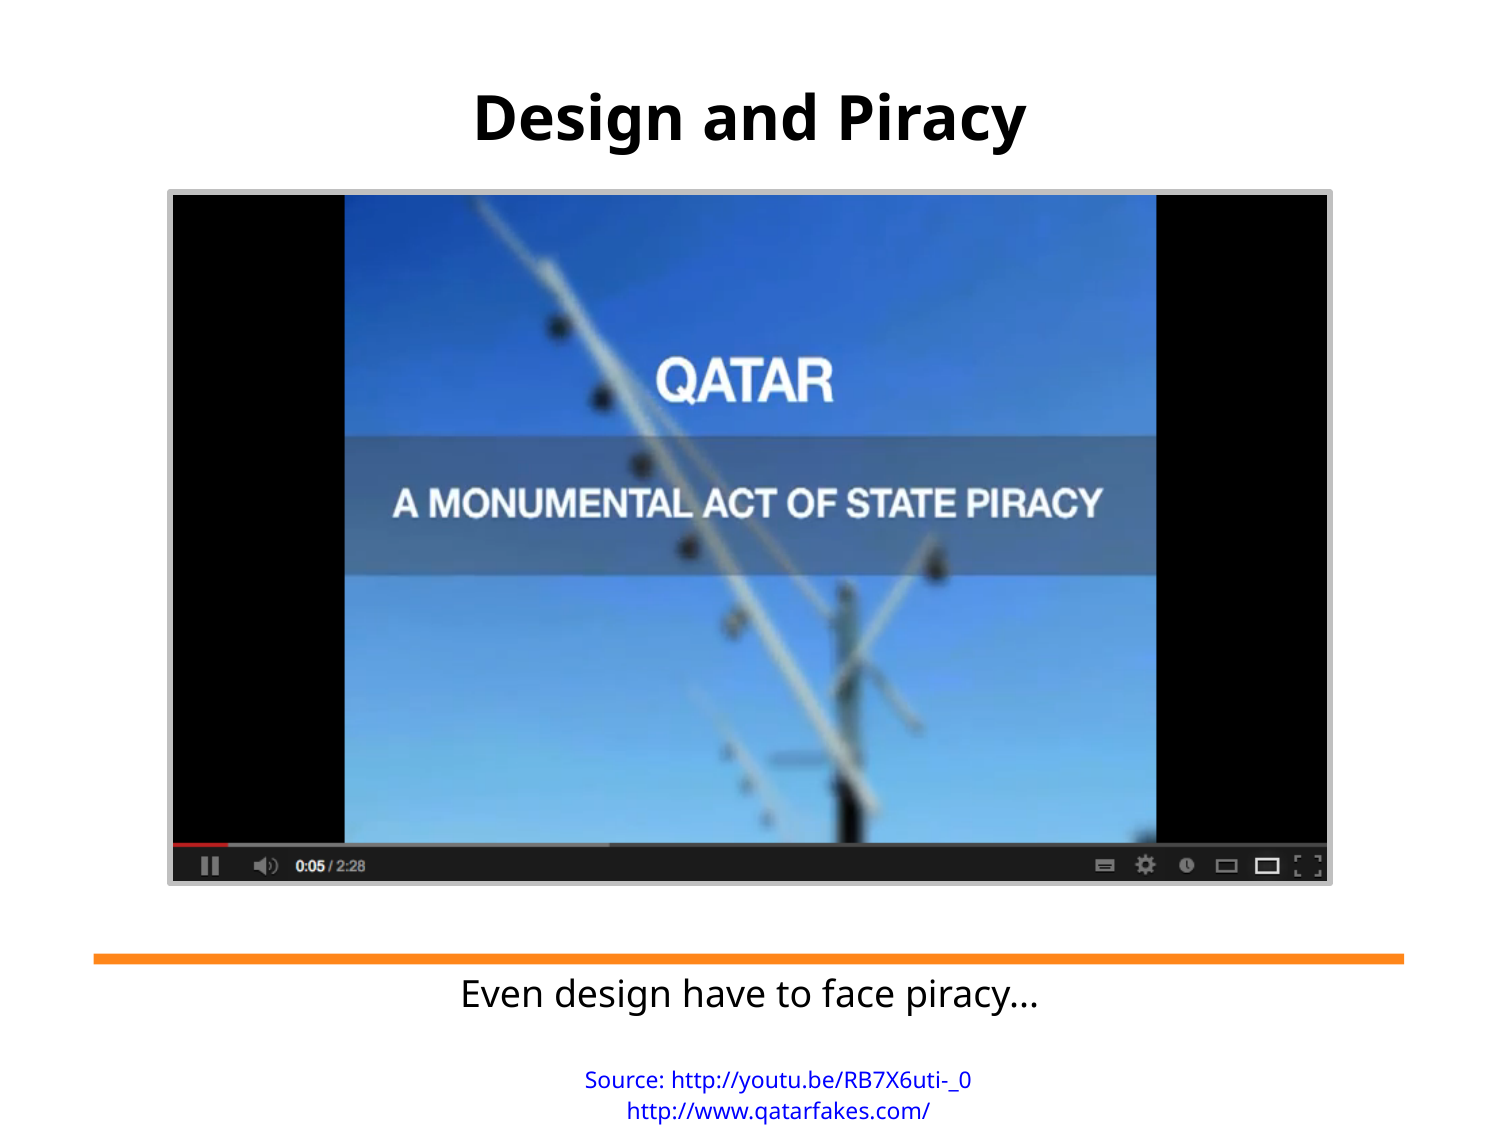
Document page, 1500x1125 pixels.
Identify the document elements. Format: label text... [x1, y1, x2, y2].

text_box Even design have to face piracy... [172, 960, 1328, 1020]
picture [0, 0, 1500, 1125]
title Design and Piracy [75, 44, 1426, 188]
text_box Source: http://youtu.be/RB7X6uti-_0 http://www.qatarfakes.com/ [570, 1056, 931, 1123]
